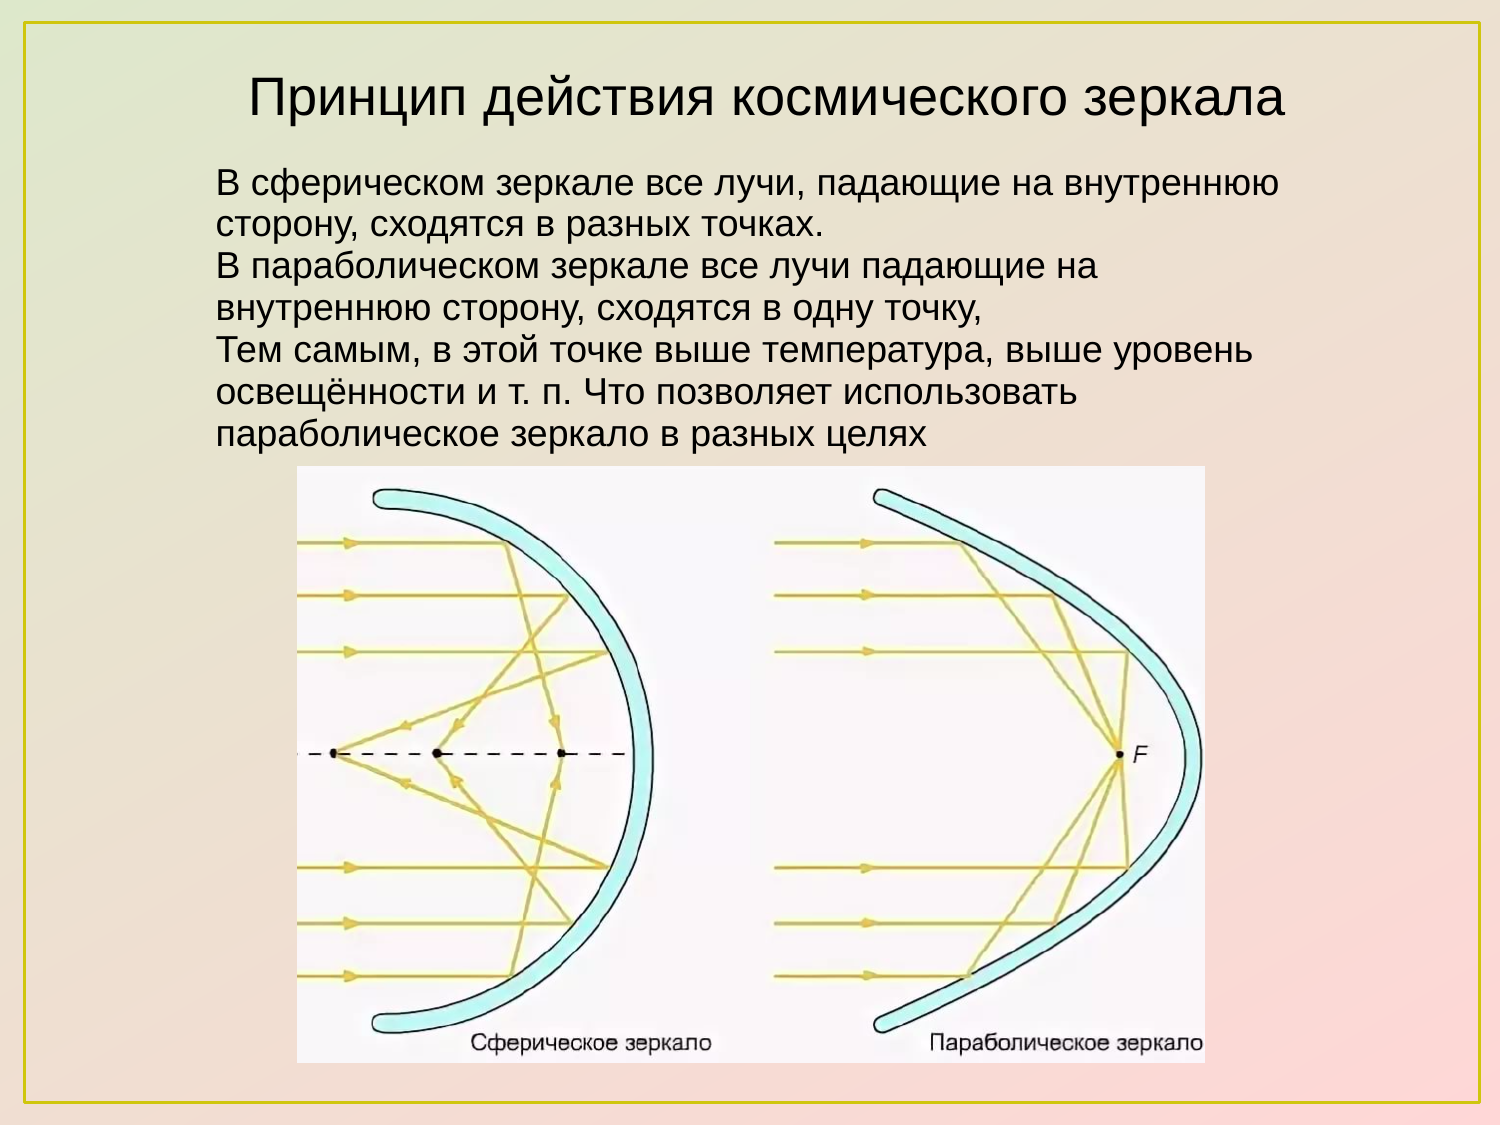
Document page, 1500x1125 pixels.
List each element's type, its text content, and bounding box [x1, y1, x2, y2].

picture [297, 466, 1205, 1063]
text_box В сферическом зеркале все лучи, падающие на внутреннюю сторону, сходятся в разных точках. В параболическом зеркале все лучи падающие на внутреннюю сторону, сходятся в одну точку, Тем самым, в этой точке выше температура, выше уровень освещённости и т. п. Что позволяет использовать параболическое зеркало в разных целях [200, 153, 1323, 463]
text_box Принцип действия космического зеркала [212, 59, 1323, 135]
